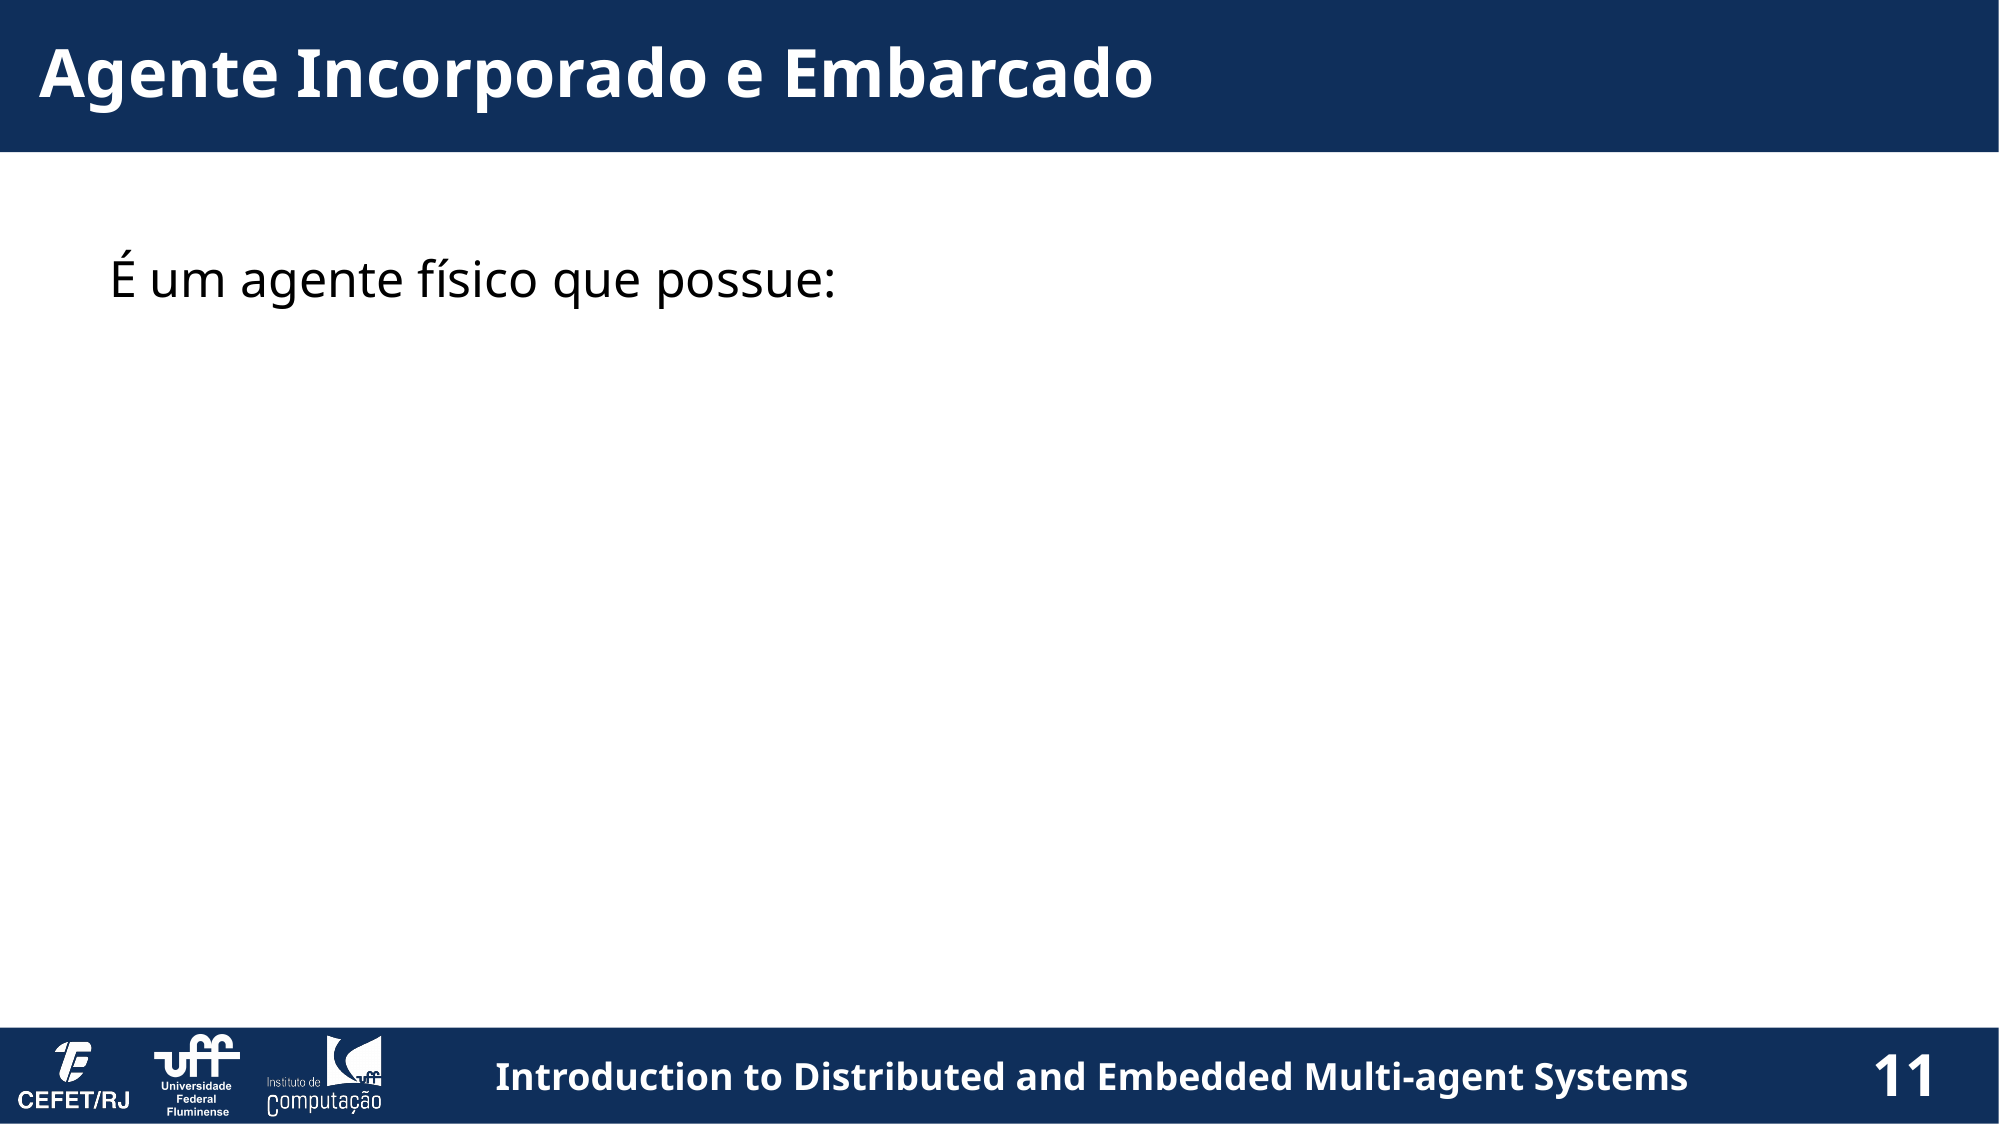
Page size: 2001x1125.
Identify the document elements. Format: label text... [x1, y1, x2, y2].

picture [265, 1033, 383, 1117]
text_box Agente Incorporado e Embarcado [25, 23, 1999, 119]
picture [153, 1033, 241, 1121]
text_box É um agente físico que possue: [94, 240, 1819, 316]
picture [18, 1021, 129, 1125]
